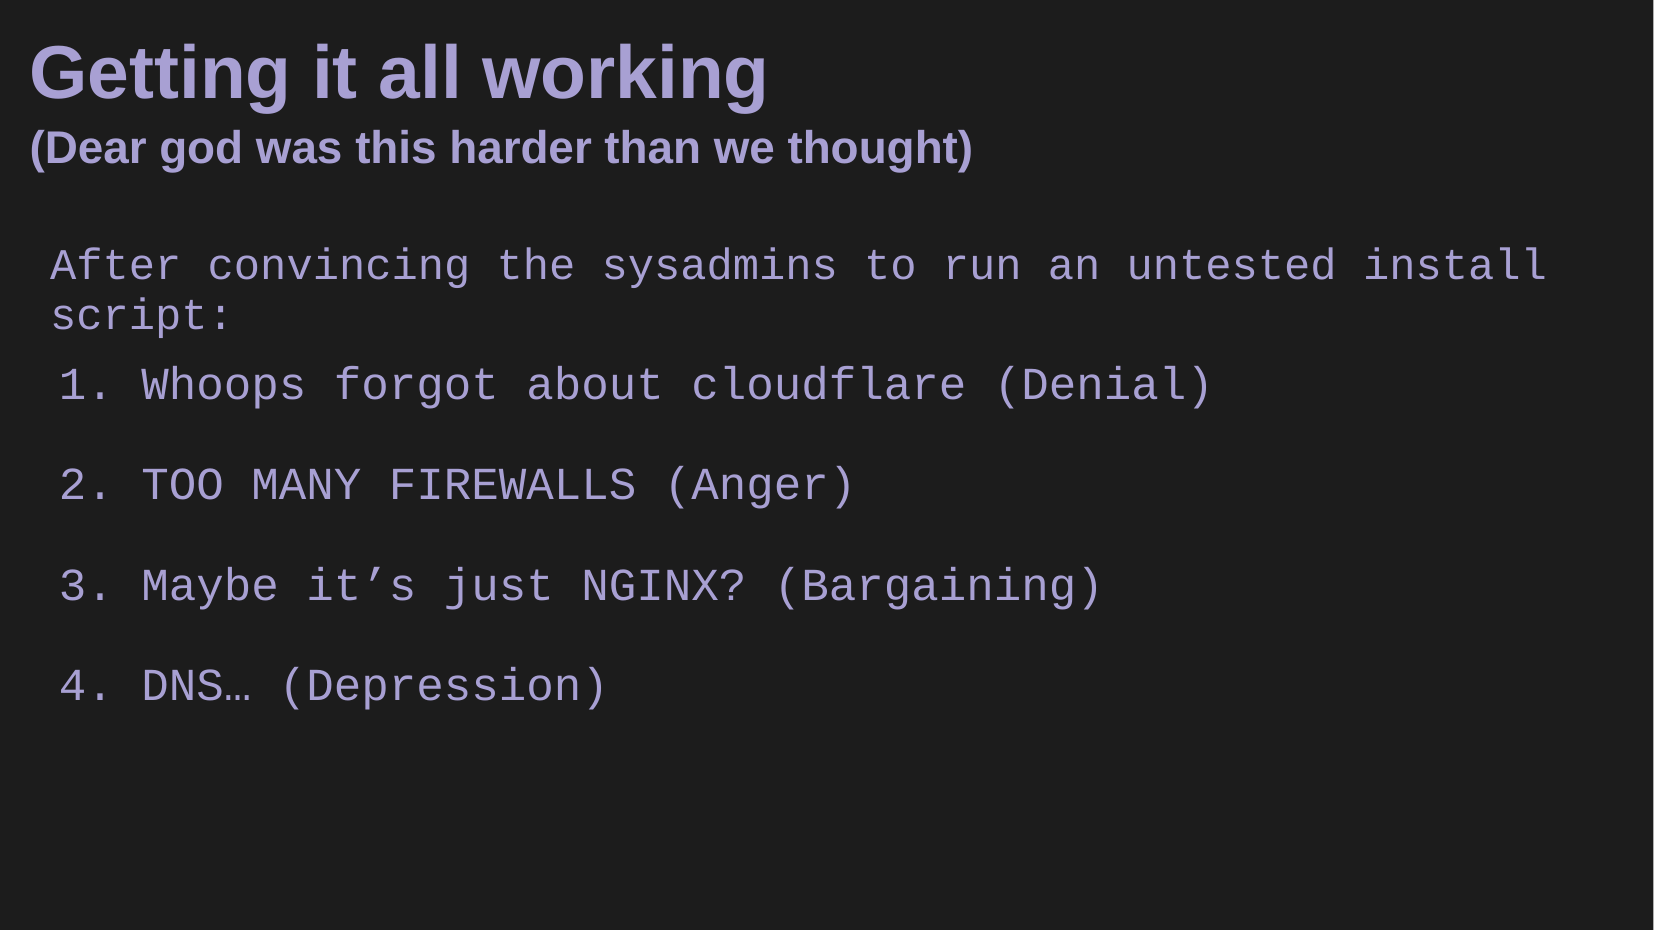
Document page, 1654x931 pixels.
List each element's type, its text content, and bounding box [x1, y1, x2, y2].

title (Dear god was this harder than we thought) [29, 88, 1536, 207]
title Getting it all working [29, 11, 1536, 88]
text_box After convincing the sysadmins to run an untested install script: [0, 236, 1565, 355]
text_box 1. Whoops forgot about cloudflare (Denial) 2. TOO MANY FIREWALLS (Anger) 3. Maybe it’s just NGINX? (Bargaining) 4. DNS… (Depression) [0, 354, 1536, 857]
